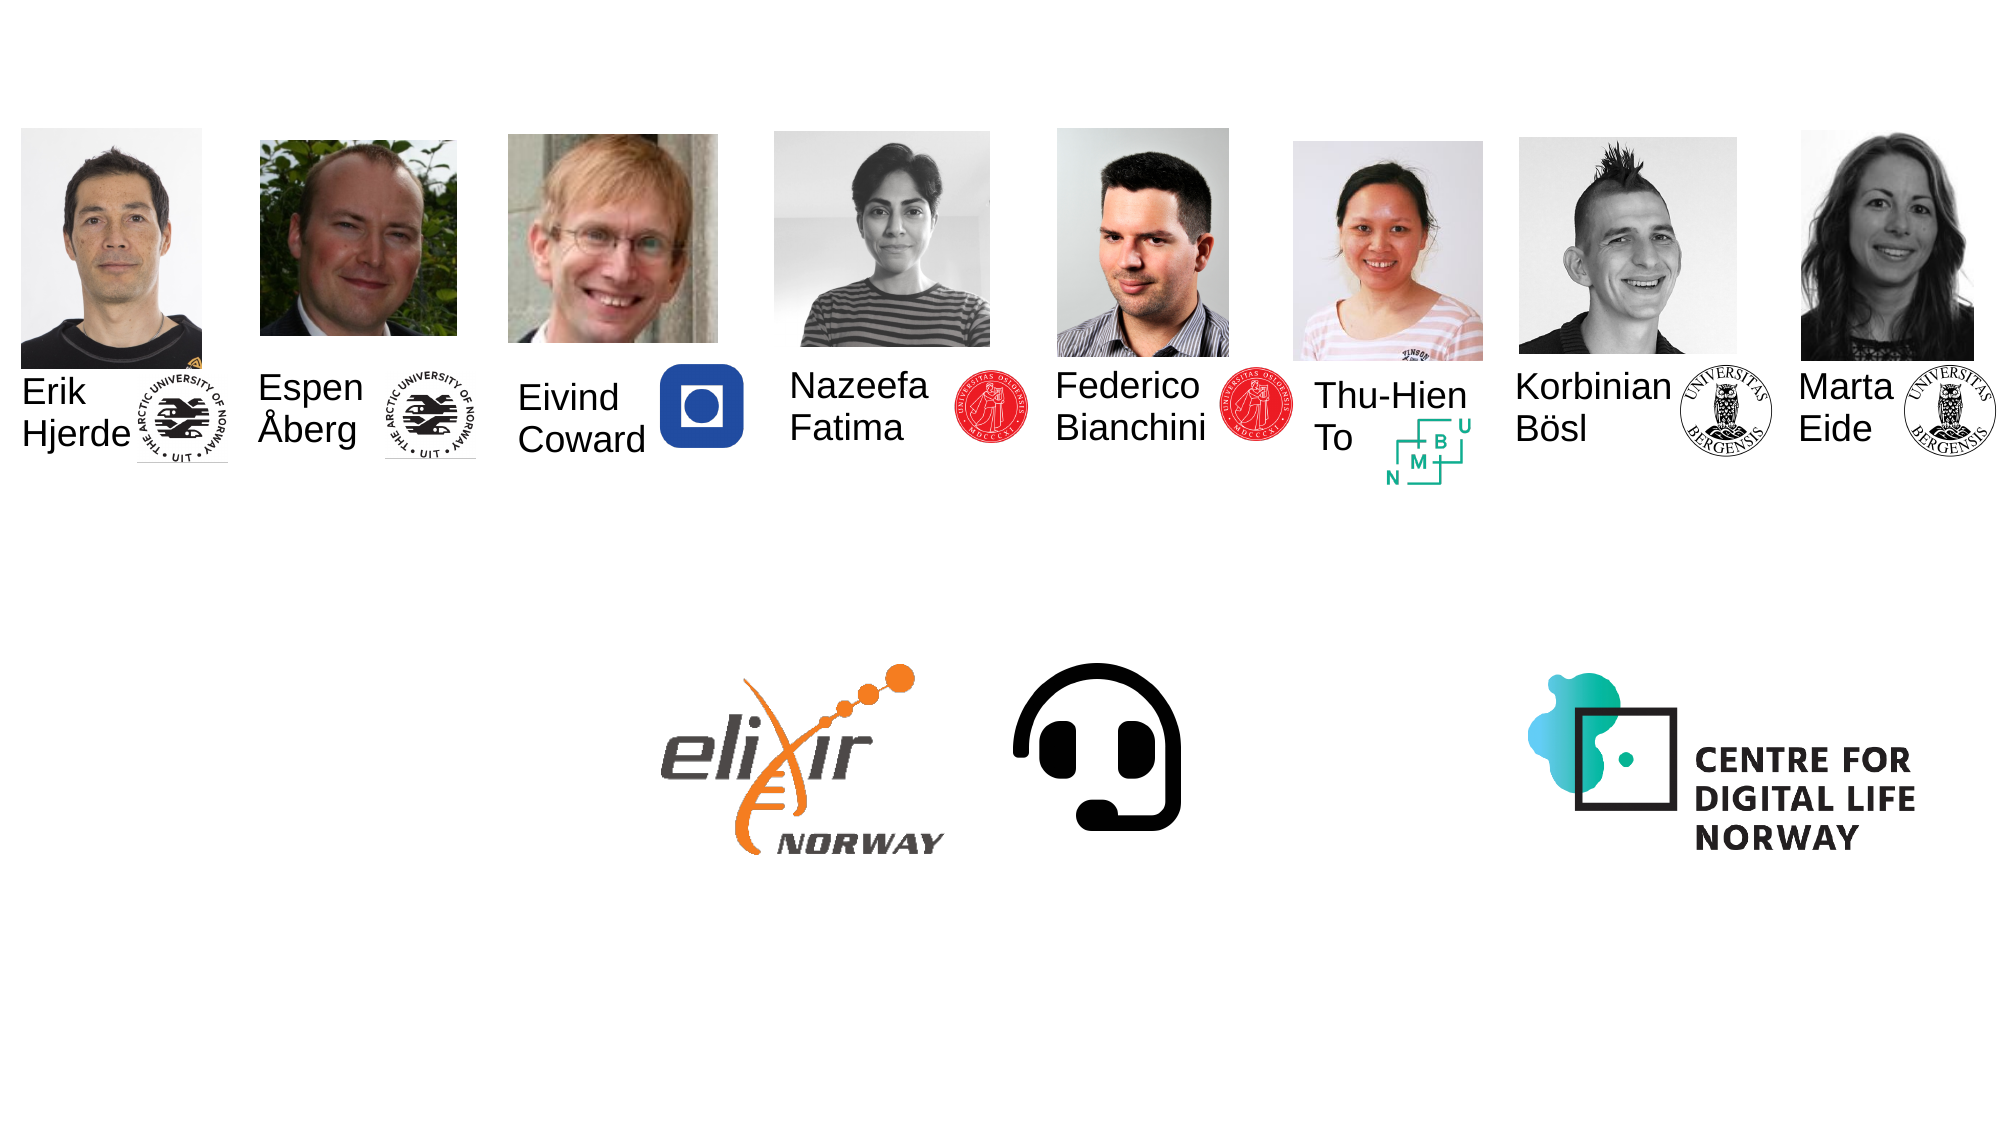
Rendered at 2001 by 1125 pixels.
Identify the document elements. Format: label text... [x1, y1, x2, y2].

picture [1528, 673, 1920, 856]
picture [1057, 128, 1229, 357]
picture [1383, 410, 1473, 493]
picture [384, 371, 476, 459]
text_box Espen Åberg [243, 359, 480, 501]
picture [1293, 141, 1483, 361]
picture [21, 128, 202, 362]
picture [1013, 663, 1181, 831]
text_box Eivind Coward [503, 368, 740, 510]
picture [774, 131, 990, 347]
text_box Thu-Hien To [1299, 367, 1536, 508]
picture [656, 364, 746, 448]
picture [661, 664, 945, 855]
picture [1011, 370, 1030, 444]
text_box Erik Hjerde [6, 362, 244, 504]
picture [260, 140, 457, 336]
text_box Korbinian Bösl [1500, 358, 1737, 500]
text_box Nazeefa Fatima [774, 356, 1011, 498]
text_box Federico Bianchini [1040, 356, 1277, 498]
picture [1801, 130, 2001, 476]
picture [1519, 137, 1793, 476]
picture [136, 374, 228, 463]
picture [1216, 367, 1295, 441]
text_box Marta Eide [1783, 358, 2001, 500]
picture [508, 134, 718, 343]
